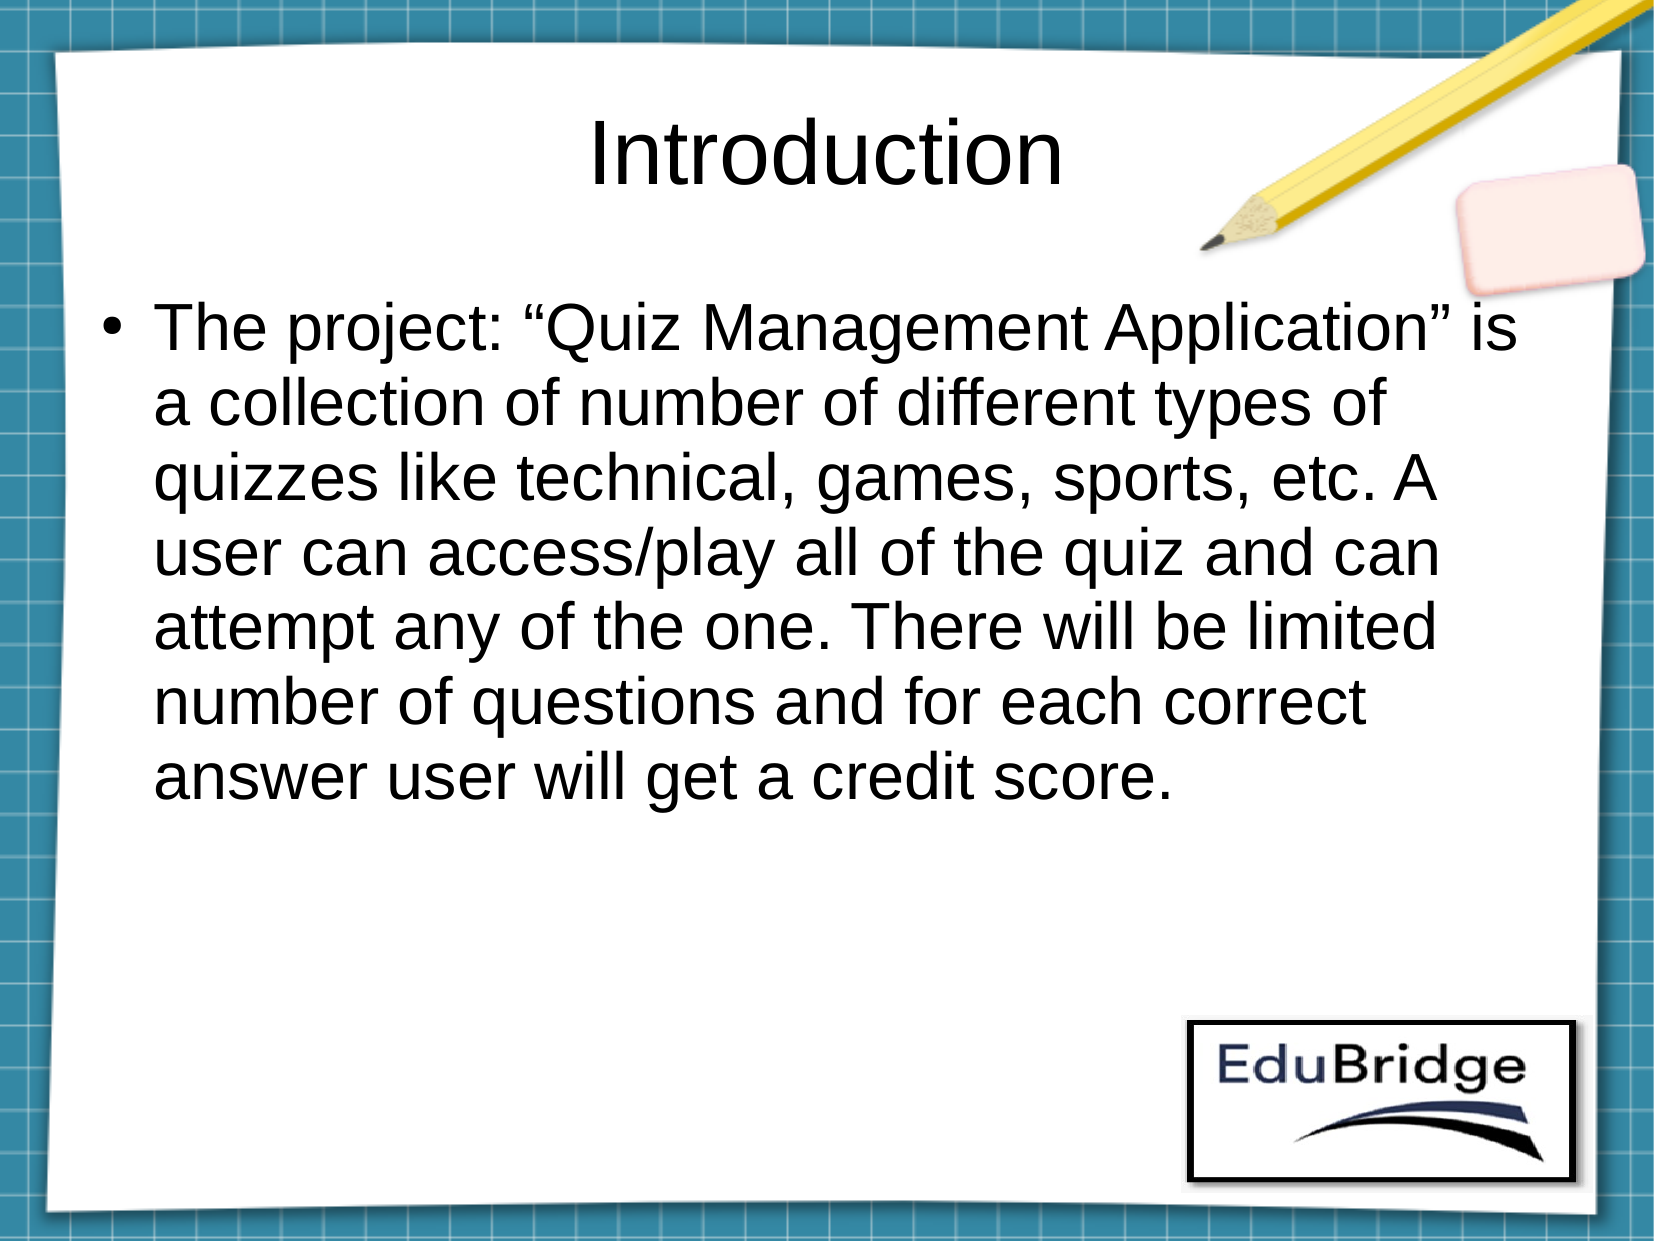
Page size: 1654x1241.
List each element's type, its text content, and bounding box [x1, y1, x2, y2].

list The project: “Quiz Management Application” is a collection of number of different types of quizzes like technical, games, sports, etc. A user can access/play all of the quiz and can attempt any of the one. There will be limited number of questions and for each correct answer user will get a credit score. [82, 290, 1571, 1010]
title Introduction [82, 49, 1571, 257]
picture [0, 0, 1654, 1241]
